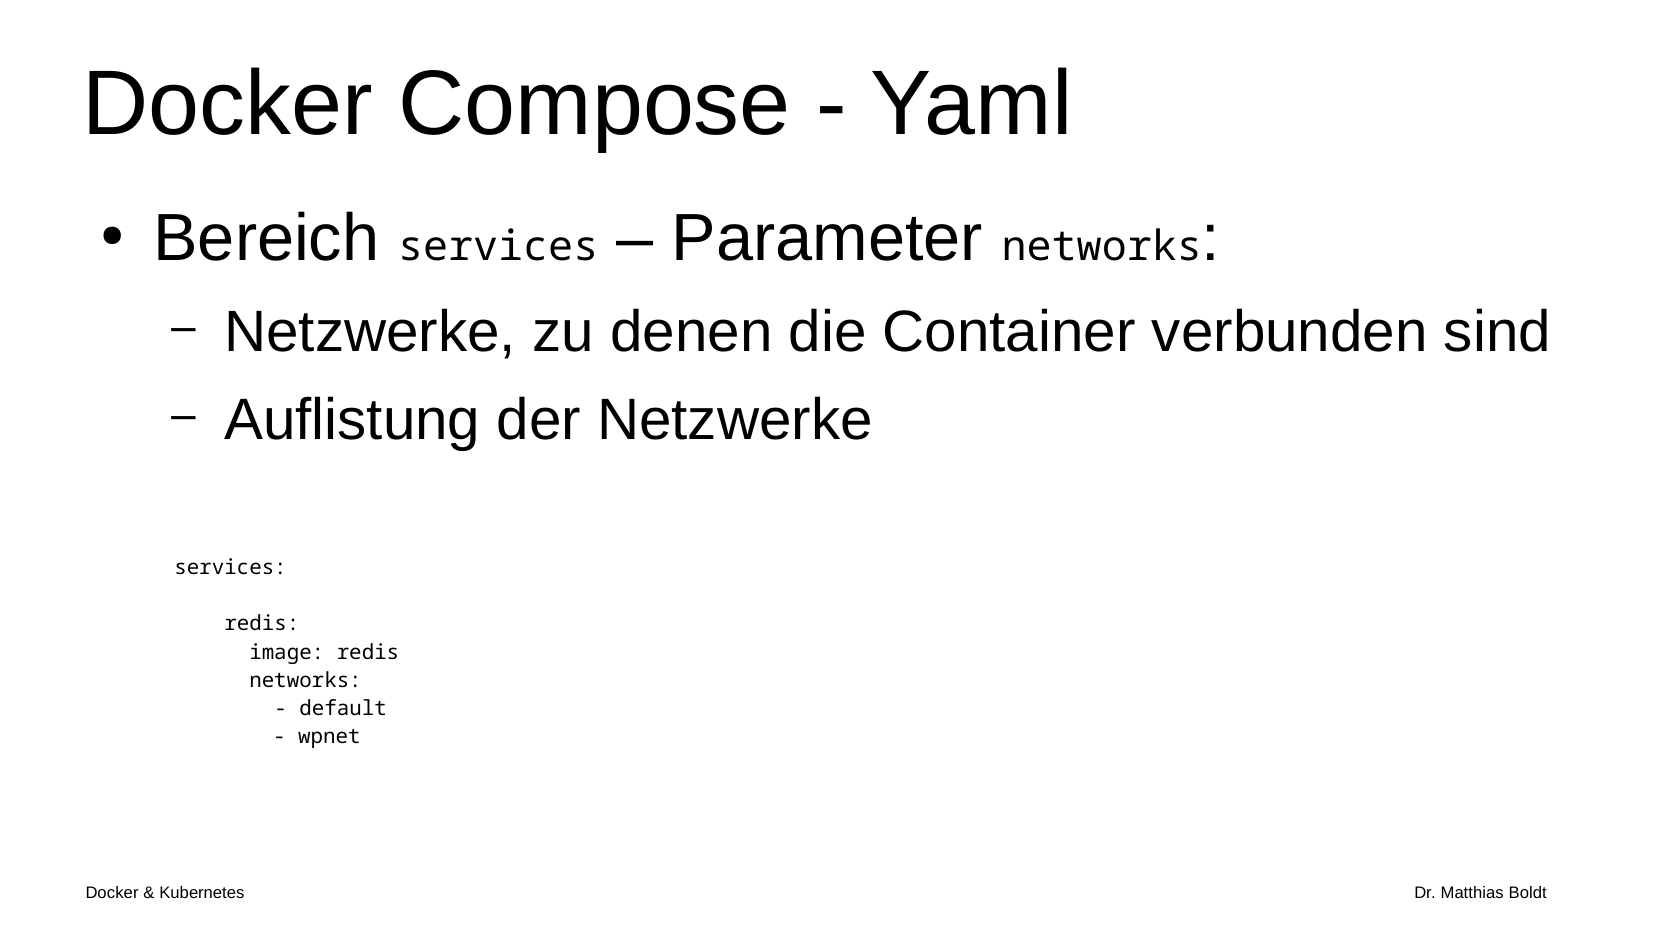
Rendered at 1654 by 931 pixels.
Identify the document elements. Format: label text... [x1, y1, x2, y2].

list Bereich services – Parameter networks: Netzwerke, zu denen die Container verbunden sind Auflistung der Netzwerke [82, 199, 1595, 485]
title Docker Compose - Yaml [82, 25, 1571, 181]
text_box services: redis: image: redis networks: - default - wpnet [159, 544, 1518, 748]
text_box Docker & Kubernetes Dr. Matthias Boldt [70, 875, 1563, 910]
